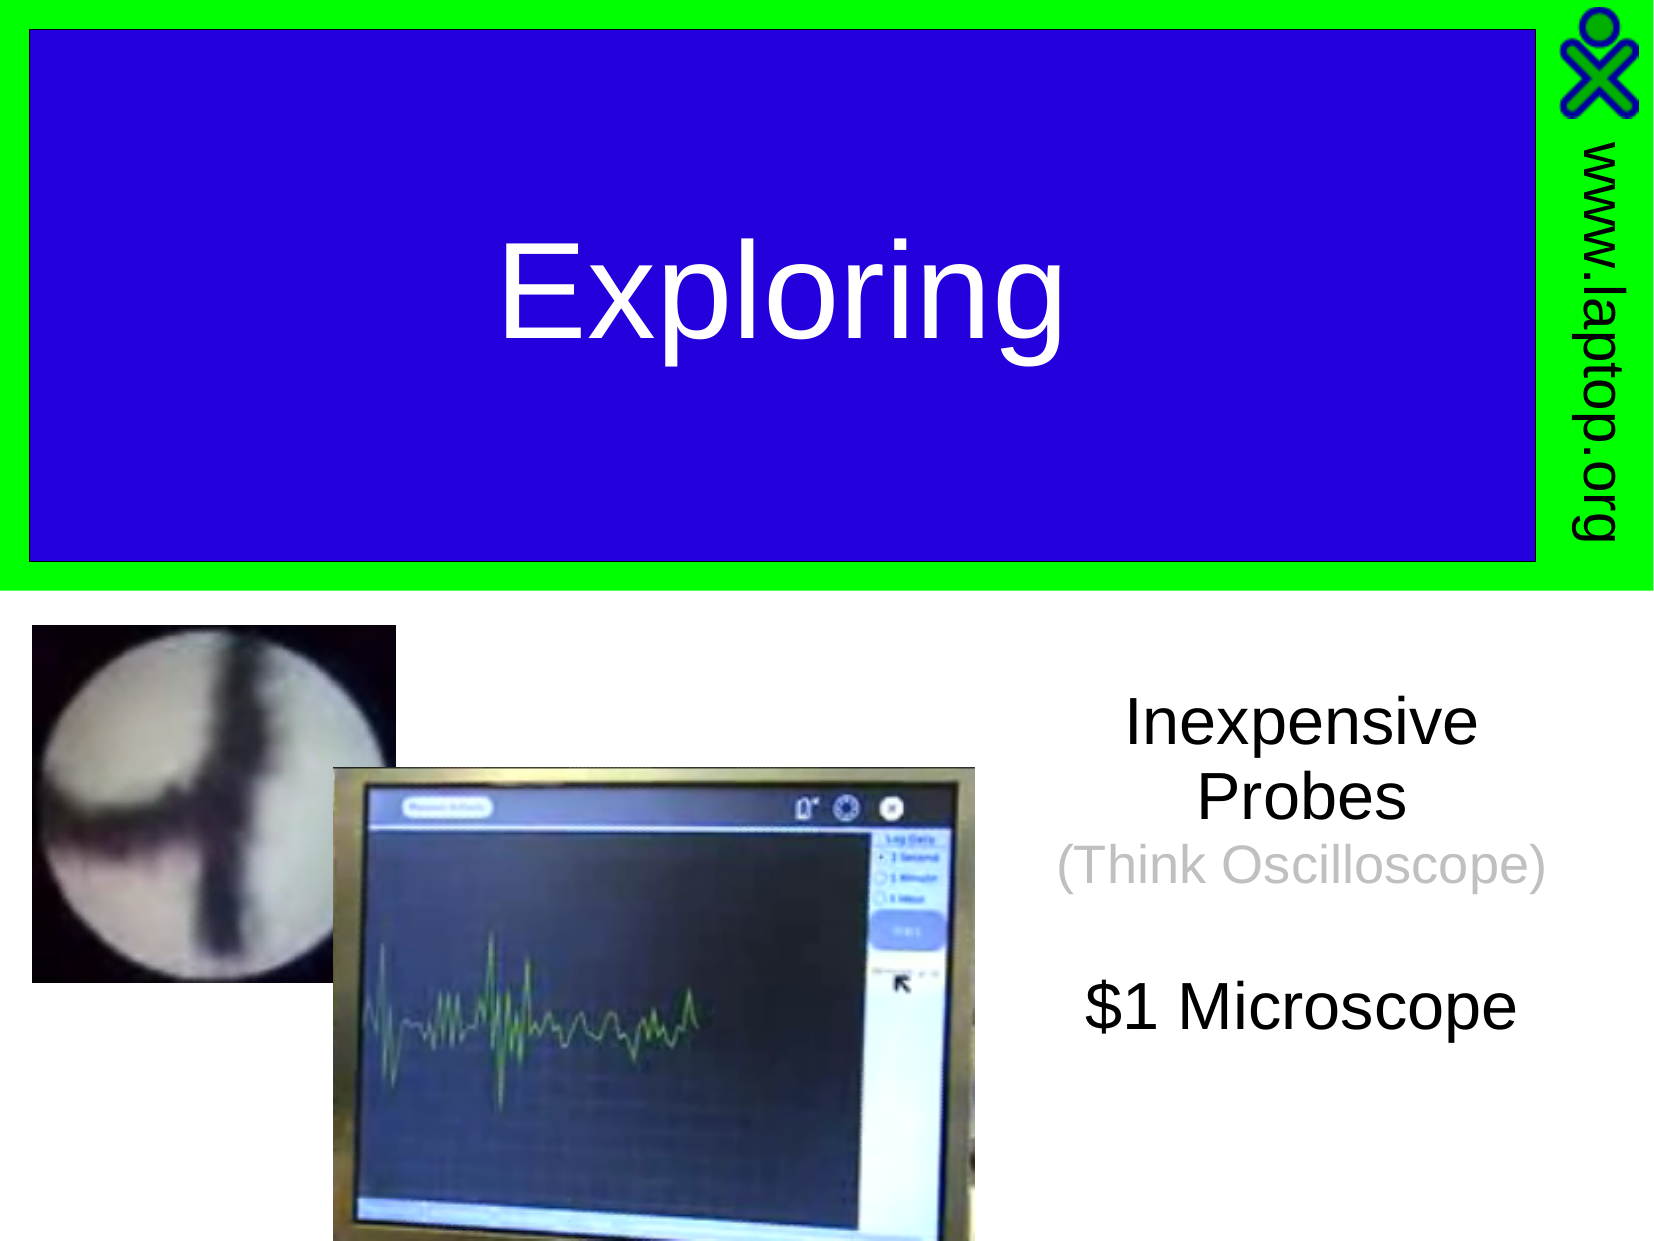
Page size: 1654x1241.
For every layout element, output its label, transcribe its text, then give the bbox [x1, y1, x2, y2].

picture [32, 625, 975, 1241]
picture [1559, 7, 1639, 119]
title Exploring [59, 49, 1506, 532]
subtitle Inexpensive Probes (Think Oscilloscope) $1 Microscope [1033, 620, 1571, 1109]
